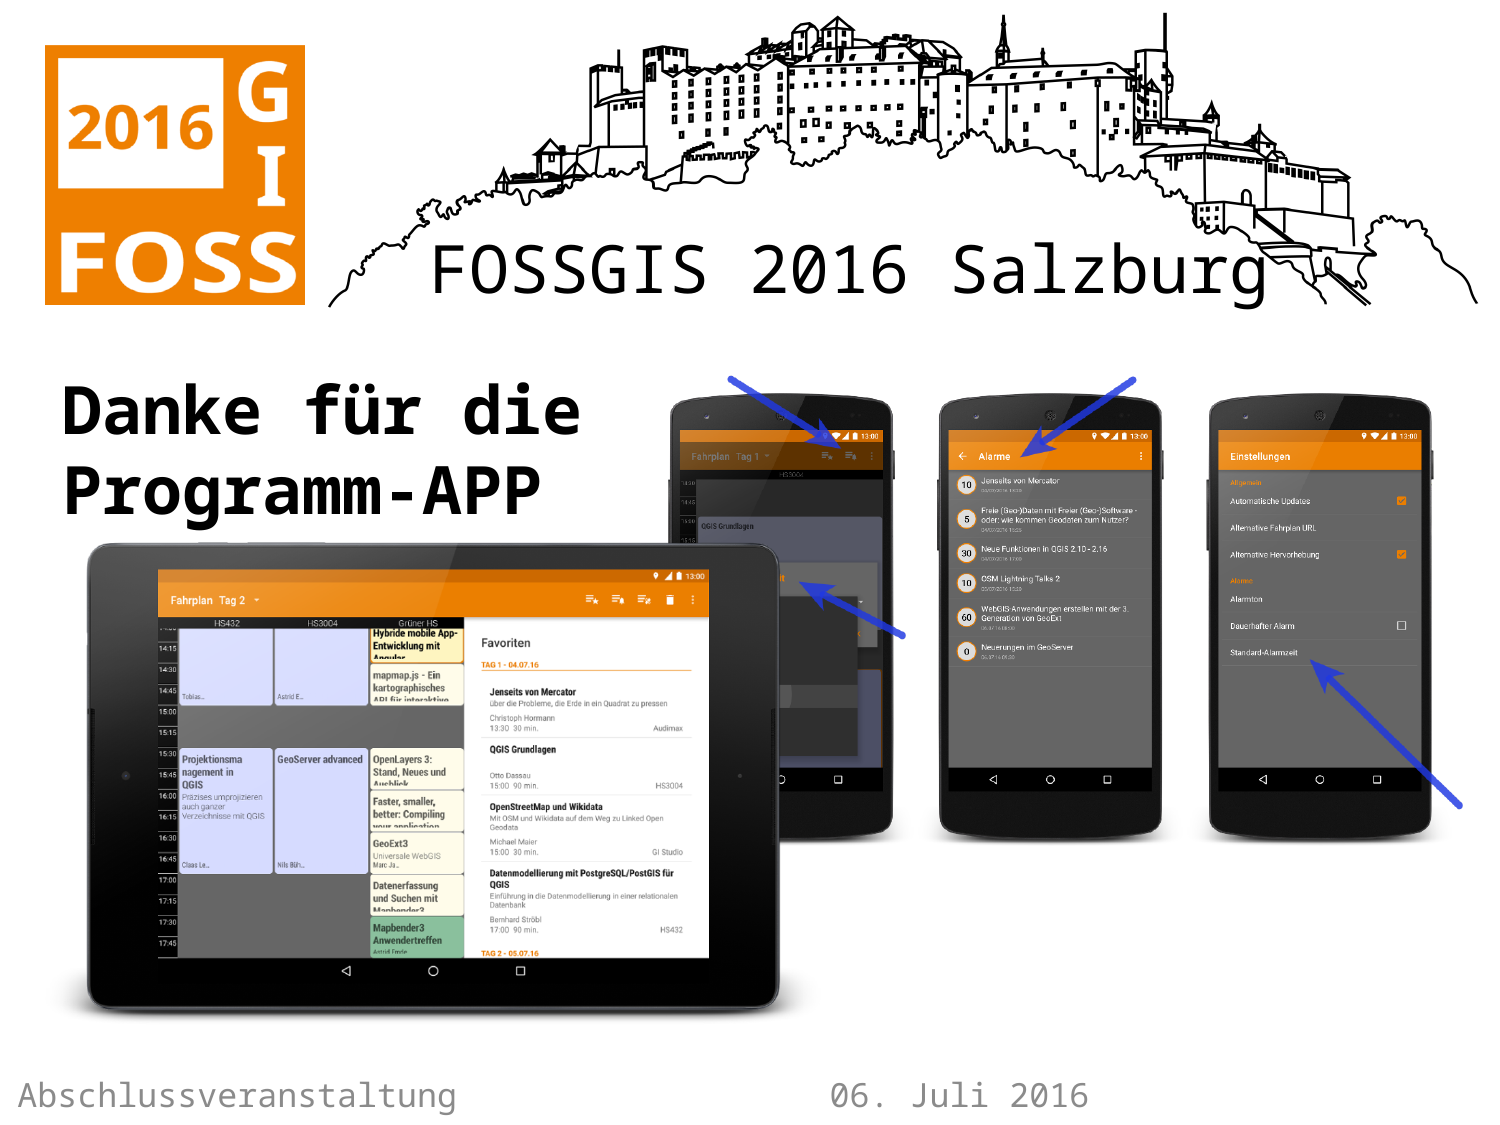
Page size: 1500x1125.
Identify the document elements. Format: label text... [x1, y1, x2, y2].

picture [327, 12, 1500, 327]
picture [45, 370, 1480, 1037]
subtitle Abschlussveranstaltung 06. Juli 2016 [2, 1046, 1500, 1125]
text_box Danke für die Programm-APP [47, 360, 638, 535]
picture [45, 45, 305, 306]
title FOSSGIS 2016 Salzburg [300, 196, 1399, 339]
